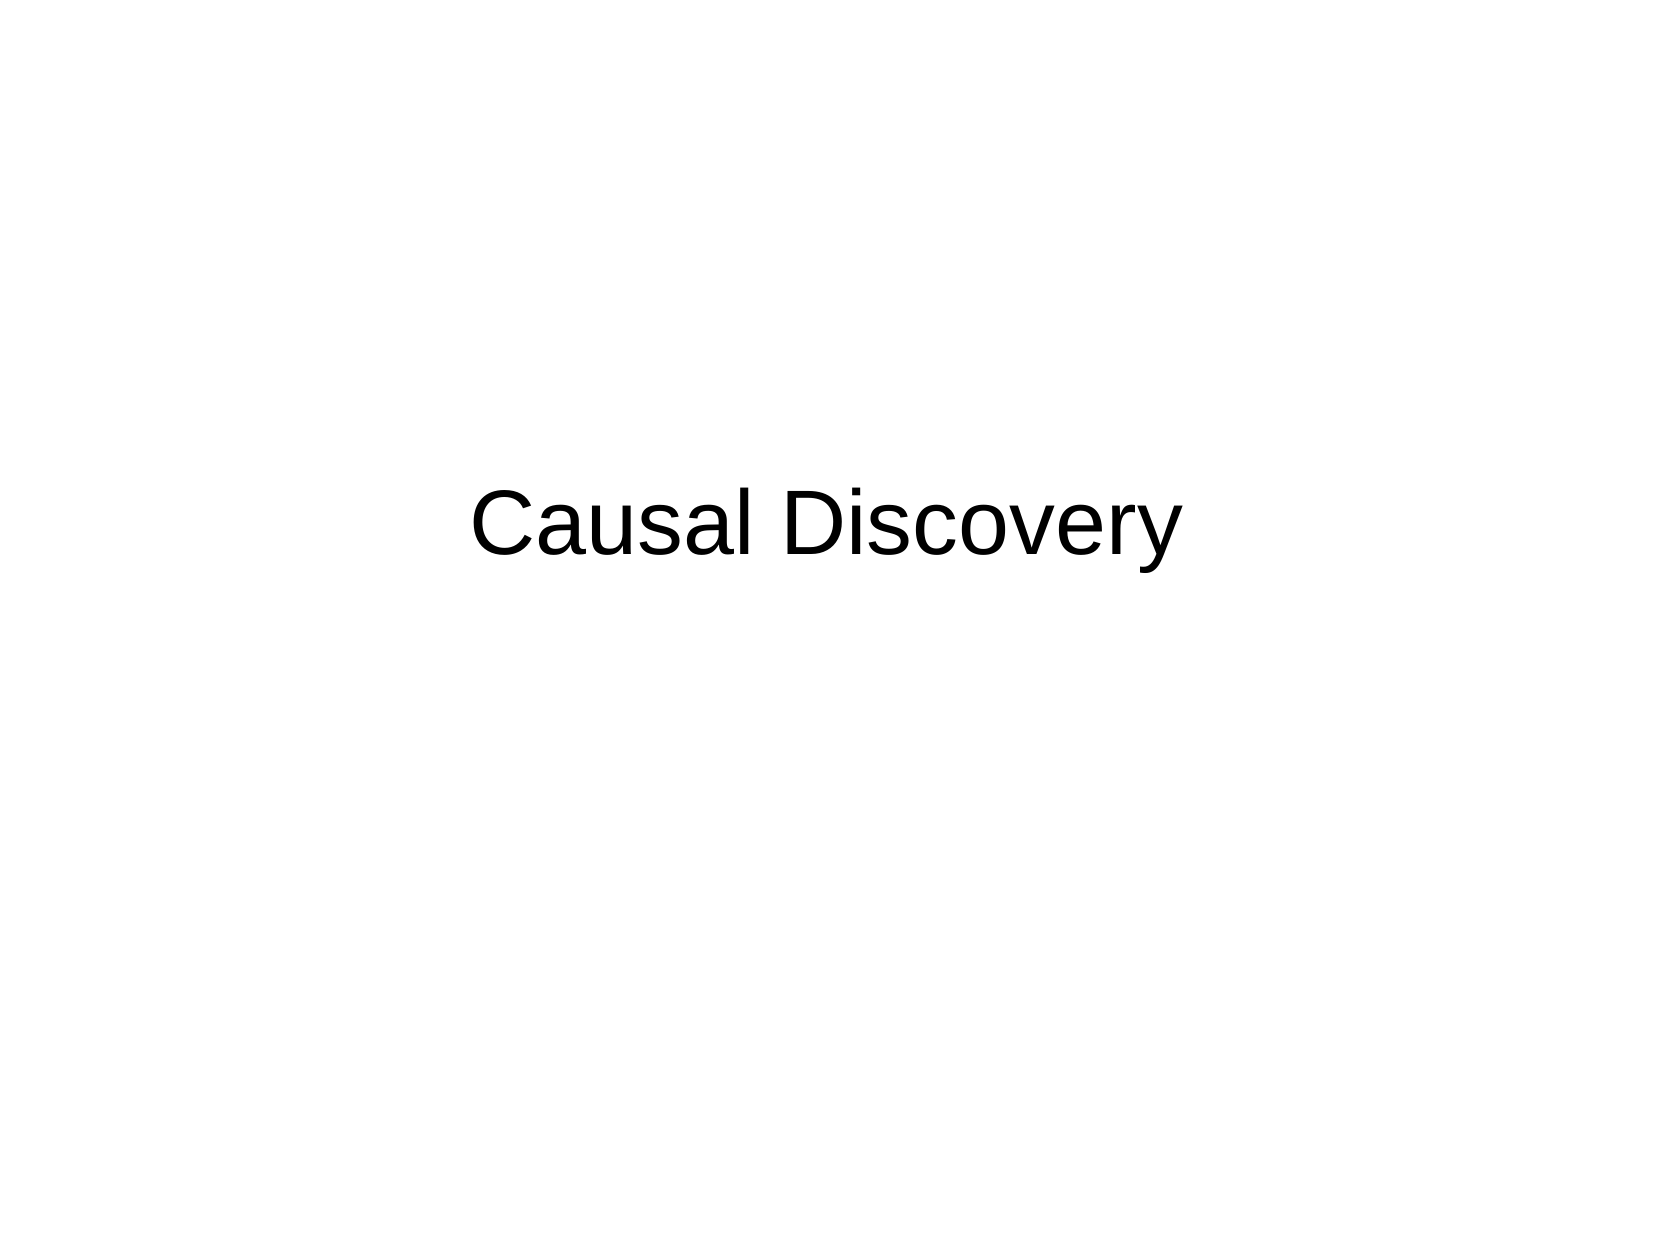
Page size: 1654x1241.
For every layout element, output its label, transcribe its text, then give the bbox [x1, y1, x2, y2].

title Causal Discovery [82, 418, 1571, 626]
